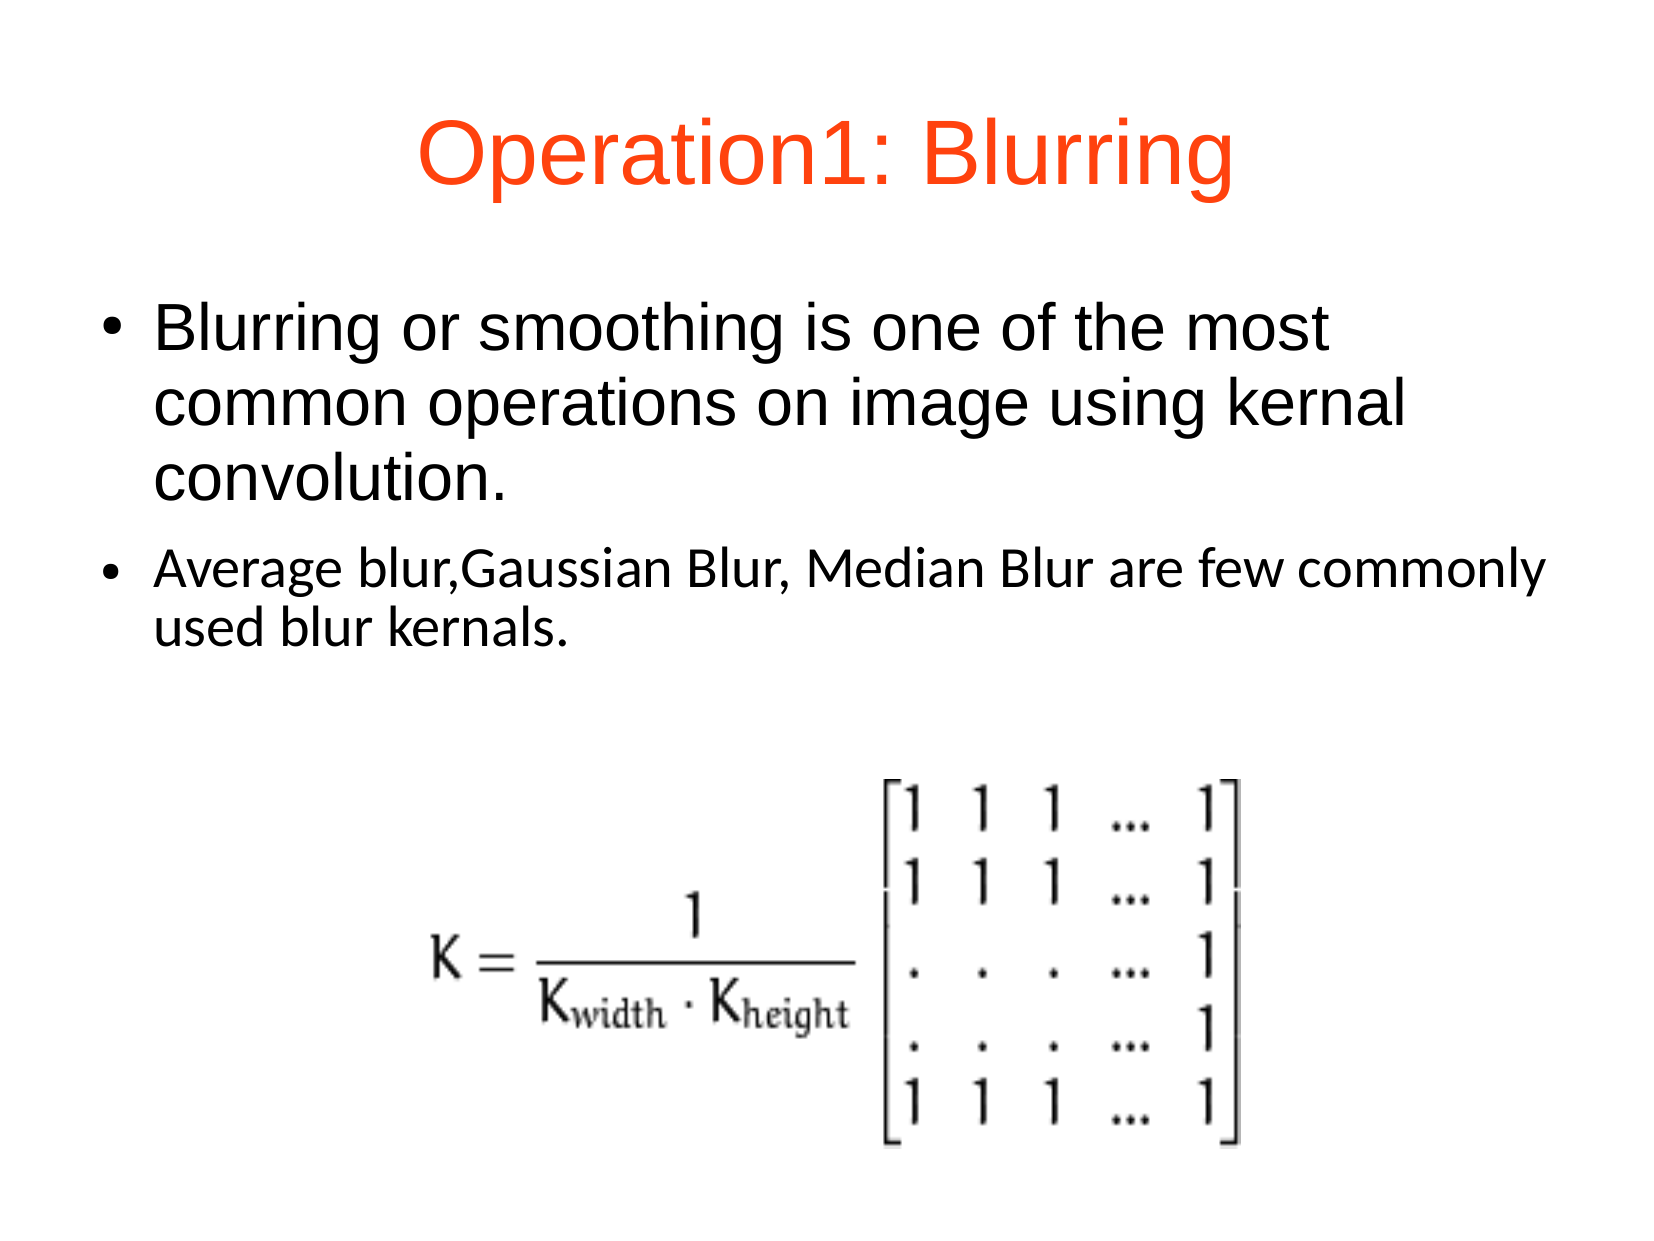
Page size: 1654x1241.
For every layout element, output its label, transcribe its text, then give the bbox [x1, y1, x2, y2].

title Operation1: Blurring [82, 49, 1571, 257]
picture [429, 779, 1241, 1149]
list Blurring or smoothing is one of the most common operations on image using kernal convolution. Average blur,Gaussian Blur, Median Blur are few commonly used blur kernals. [82, 290, 1571, 1010]
